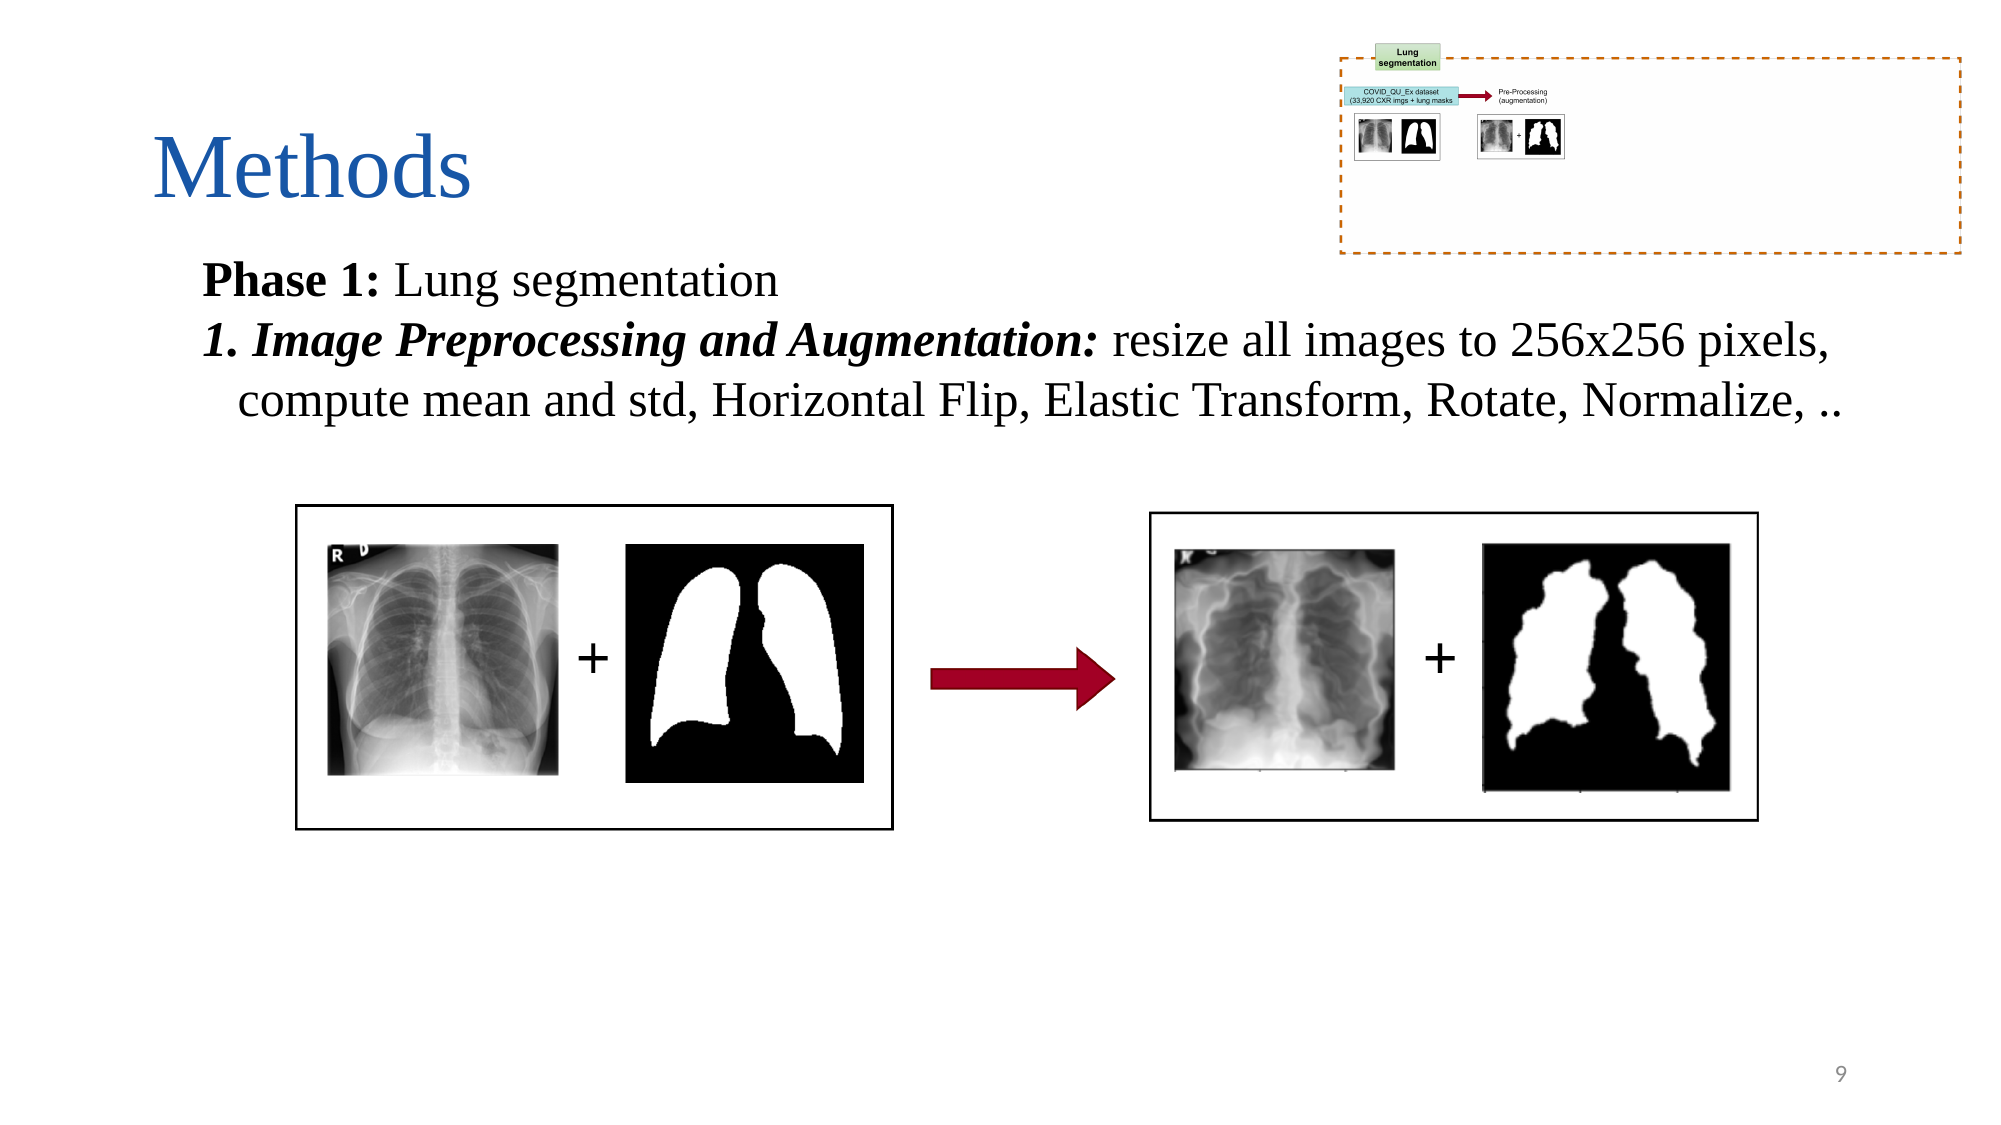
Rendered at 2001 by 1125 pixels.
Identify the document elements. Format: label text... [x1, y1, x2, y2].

picture [1336, 40, 1965, 258]
picture [270, 479, 1785, 855]
text_box Methods [137, 59, 1336, 277]
text_box Phase 1: Lung segmentation Image Preprocessing and Augmentation: resize all images to 256x256 pixels, compute mean and std, Horizontal Flip, Elastic Transform, Rotate, Normalize, .. [187, 238, 1905, 434]
text_box <number> [1412, 1042, 1862, 1103]
